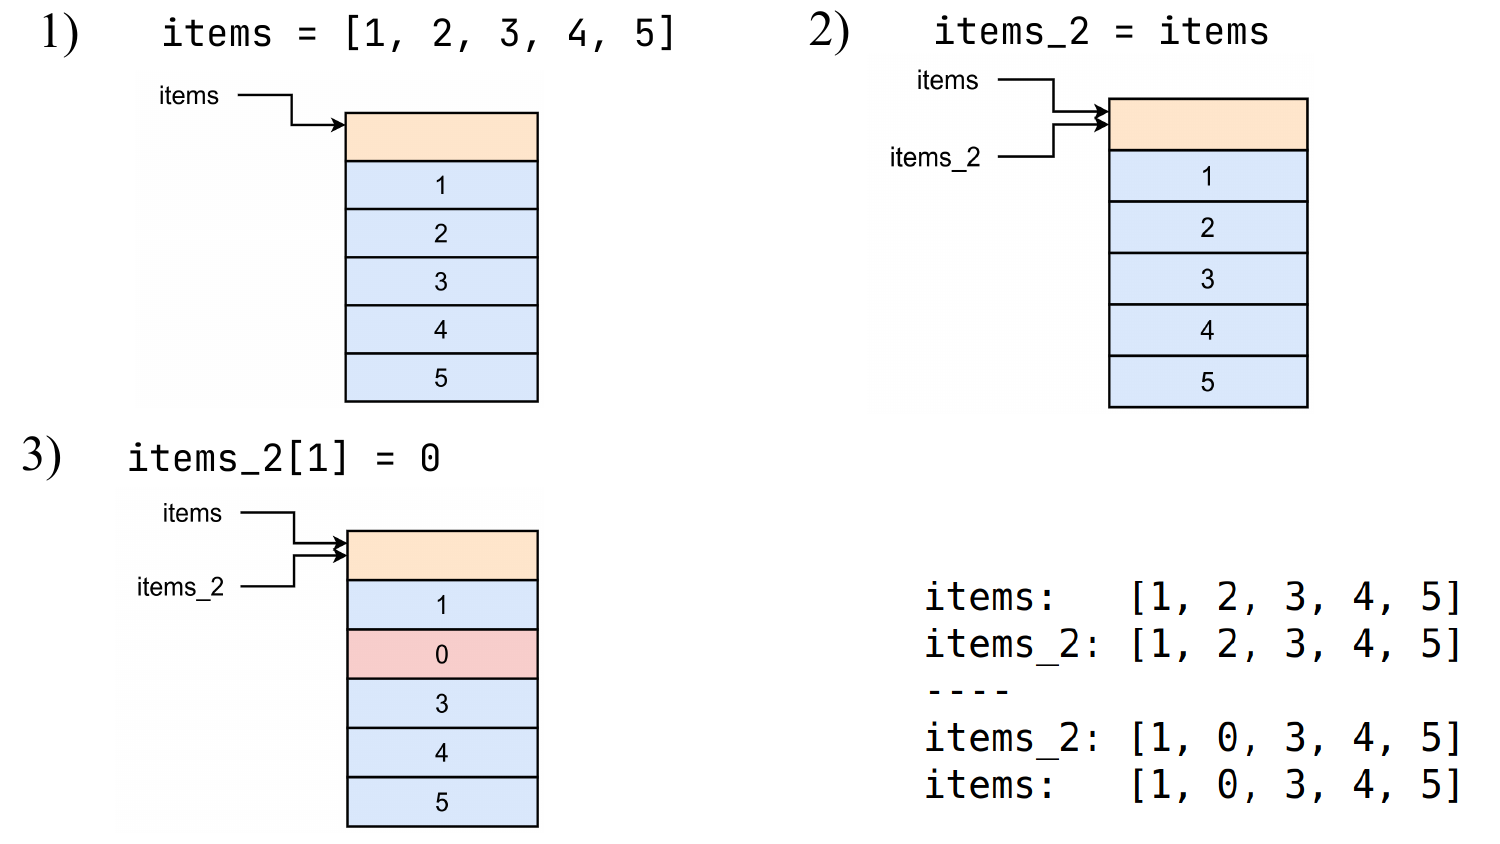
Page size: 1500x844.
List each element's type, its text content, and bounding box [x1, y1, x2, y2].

text_box 3) [20, 413, 78, 489]
text_box items_2[1] = 0 [126, 426, 457, 487]
text_box 2) [809, 0, 866, 64]
text_box items_2 = items [933, 0, 1286, 60]
picture [867, 53, 1314, 414]
picture [916, 566, 1474, 815]
text_box 1) [37, 0, 95, 65]
text_box items = [1, 2, 3, 4, 5] [161, 1, 694, 62]
picture [135, 70, 544, 408]
picture [115, 487, 544, 833]
